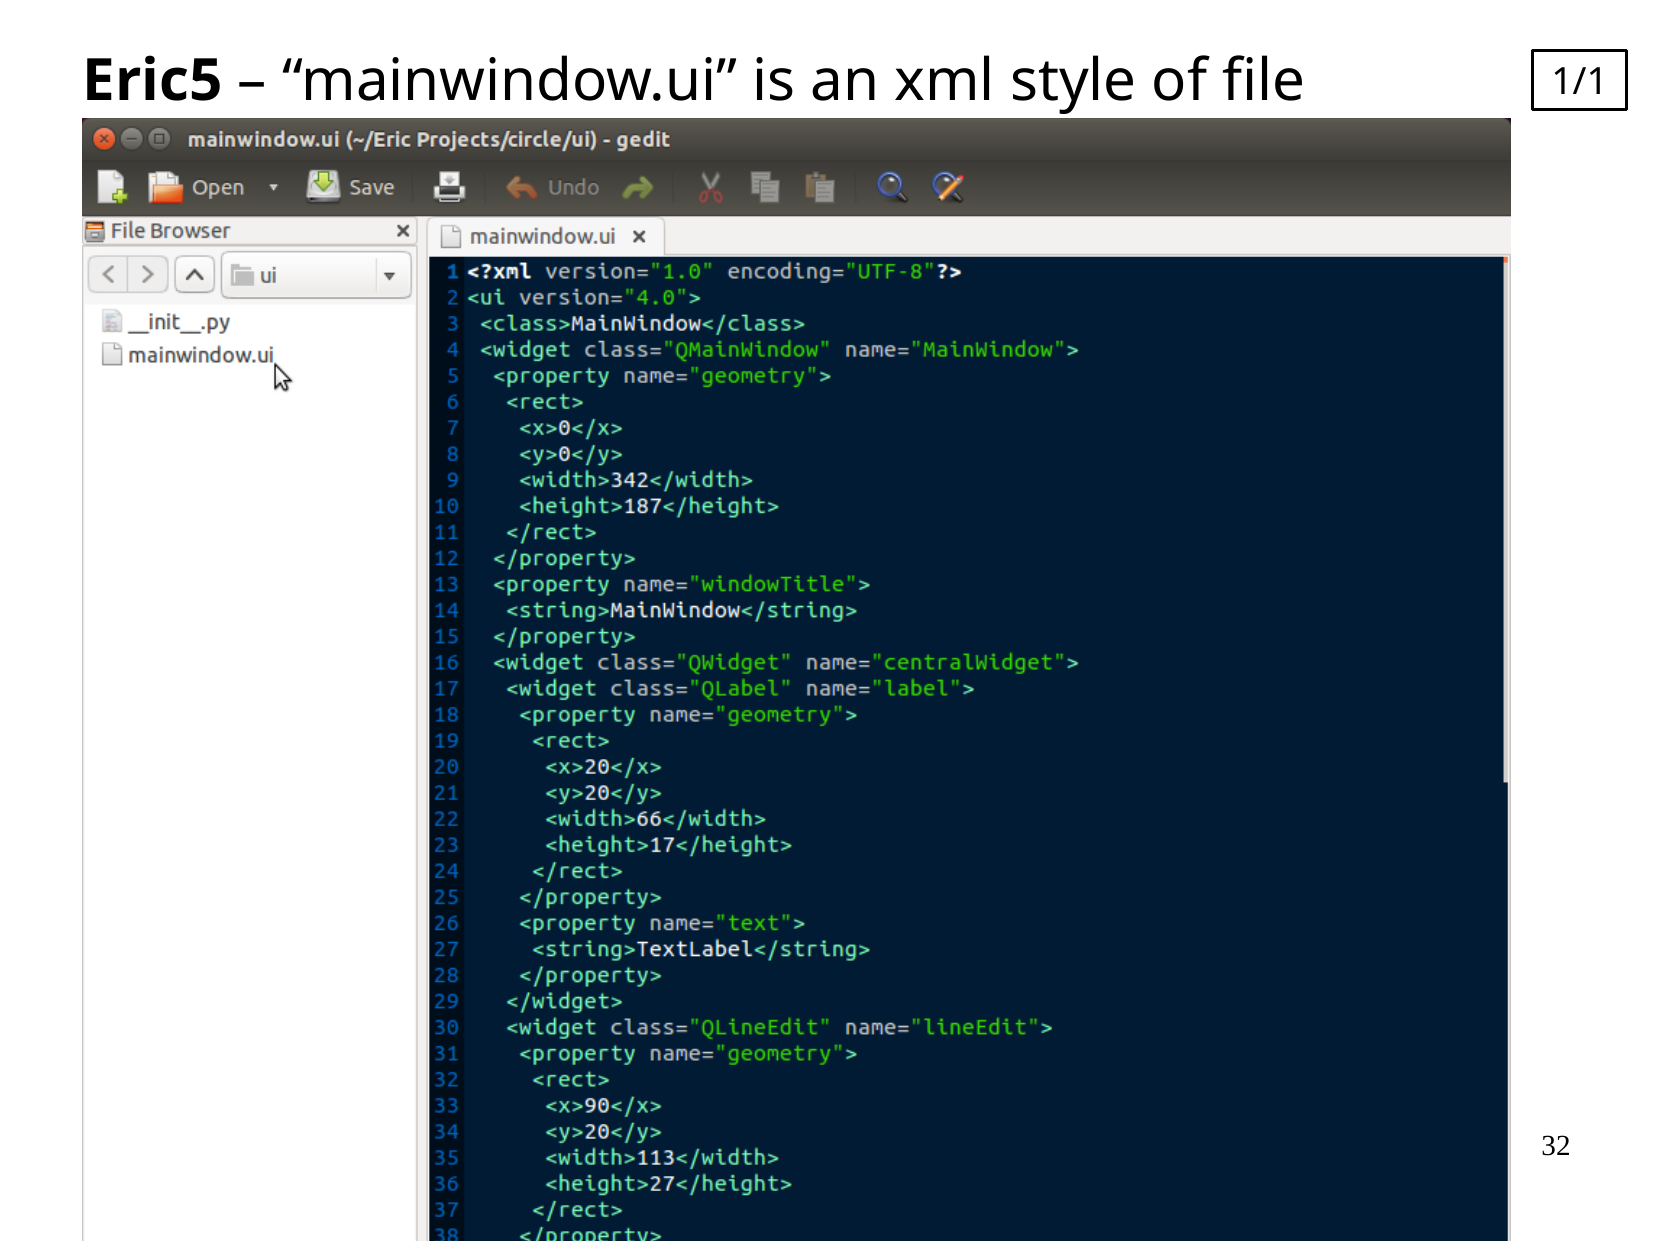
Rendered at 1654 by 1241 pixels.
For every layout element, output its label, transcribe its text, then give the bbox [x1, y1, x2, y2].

text_box 1/1 [1532, 50, 1627, 110]
title Eric5 – “mainwindow.ui” is an xml style of file [82, 39, 1571, 116]
picture [82, 118, 1511, 1241]
